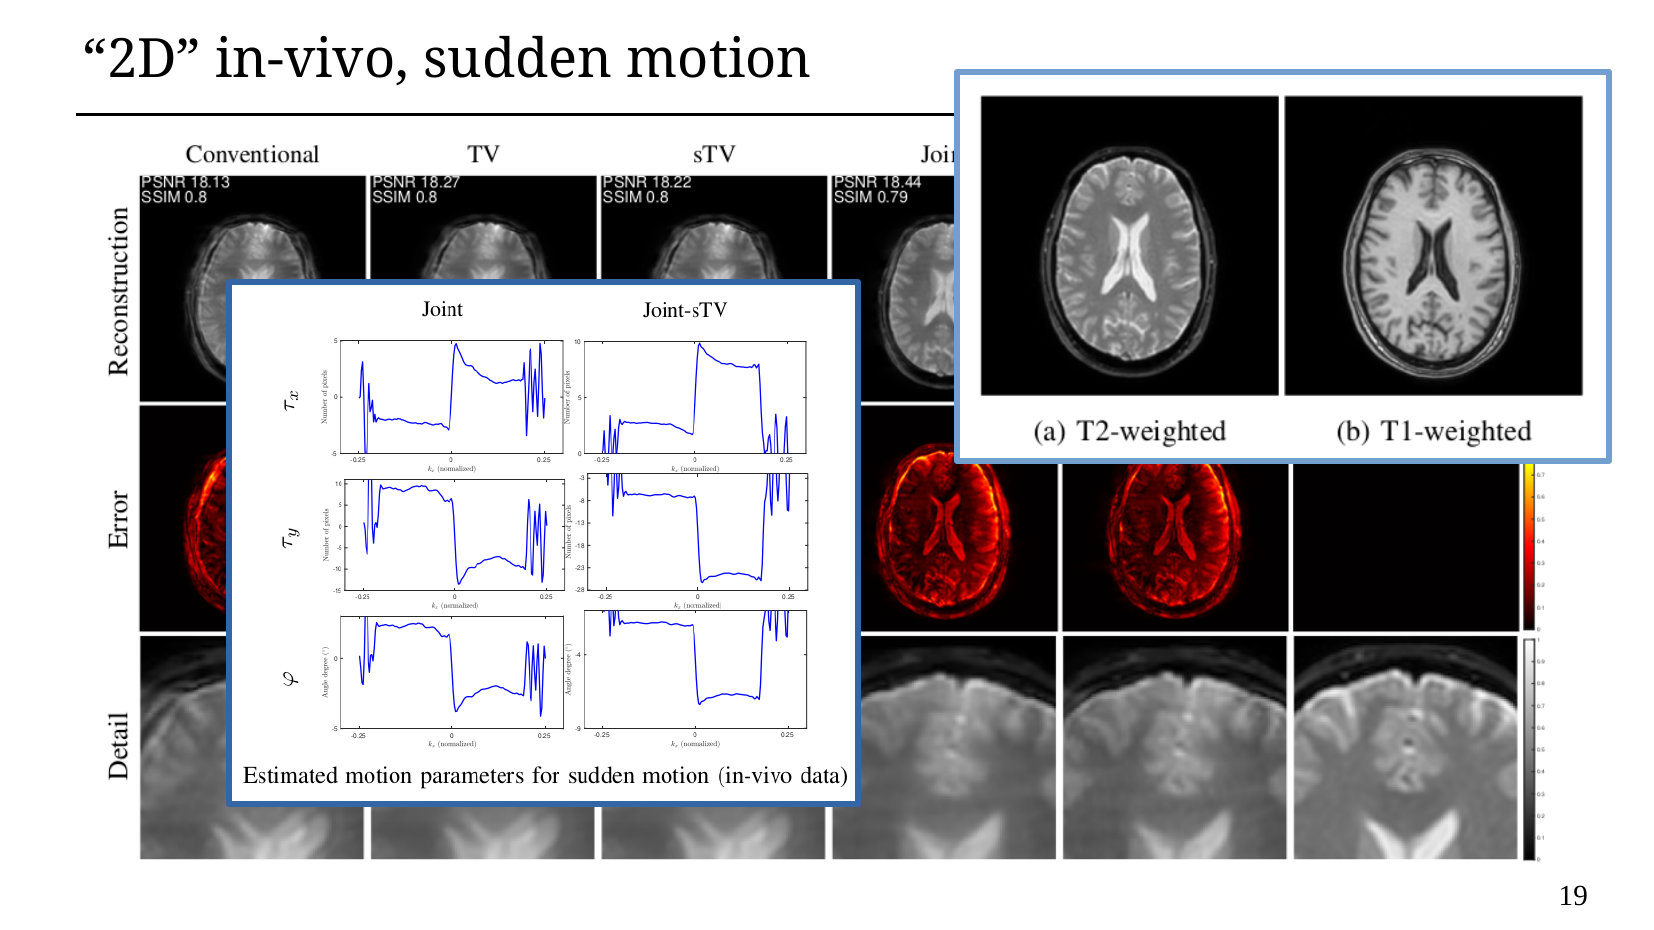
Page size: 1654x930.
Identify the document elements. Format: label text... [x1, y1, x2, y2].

picture [960, 75, 1606, 458]
title “2D” in-vivo, sudden motion [82, 7, 1571, 105]
picture [93, 128, 1560, 873]
